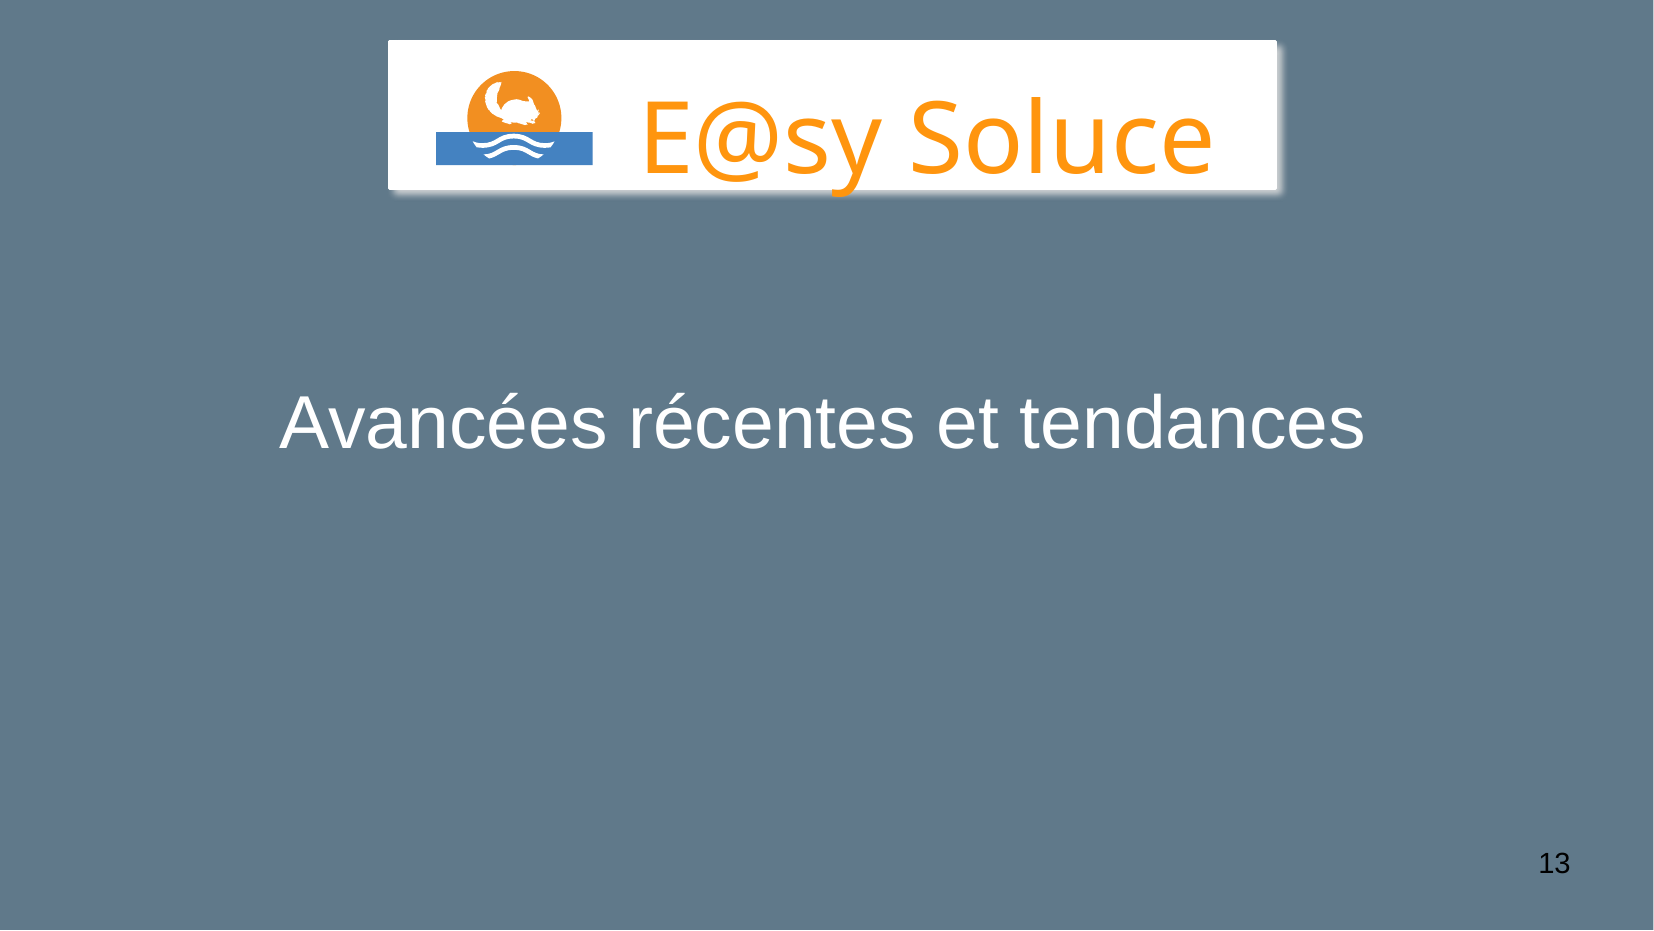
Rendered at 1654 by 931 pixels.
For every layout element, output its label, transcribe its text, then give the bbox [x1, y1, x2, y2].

text_box Avancées récentes et tendances [264, 373, 1389, 479]
